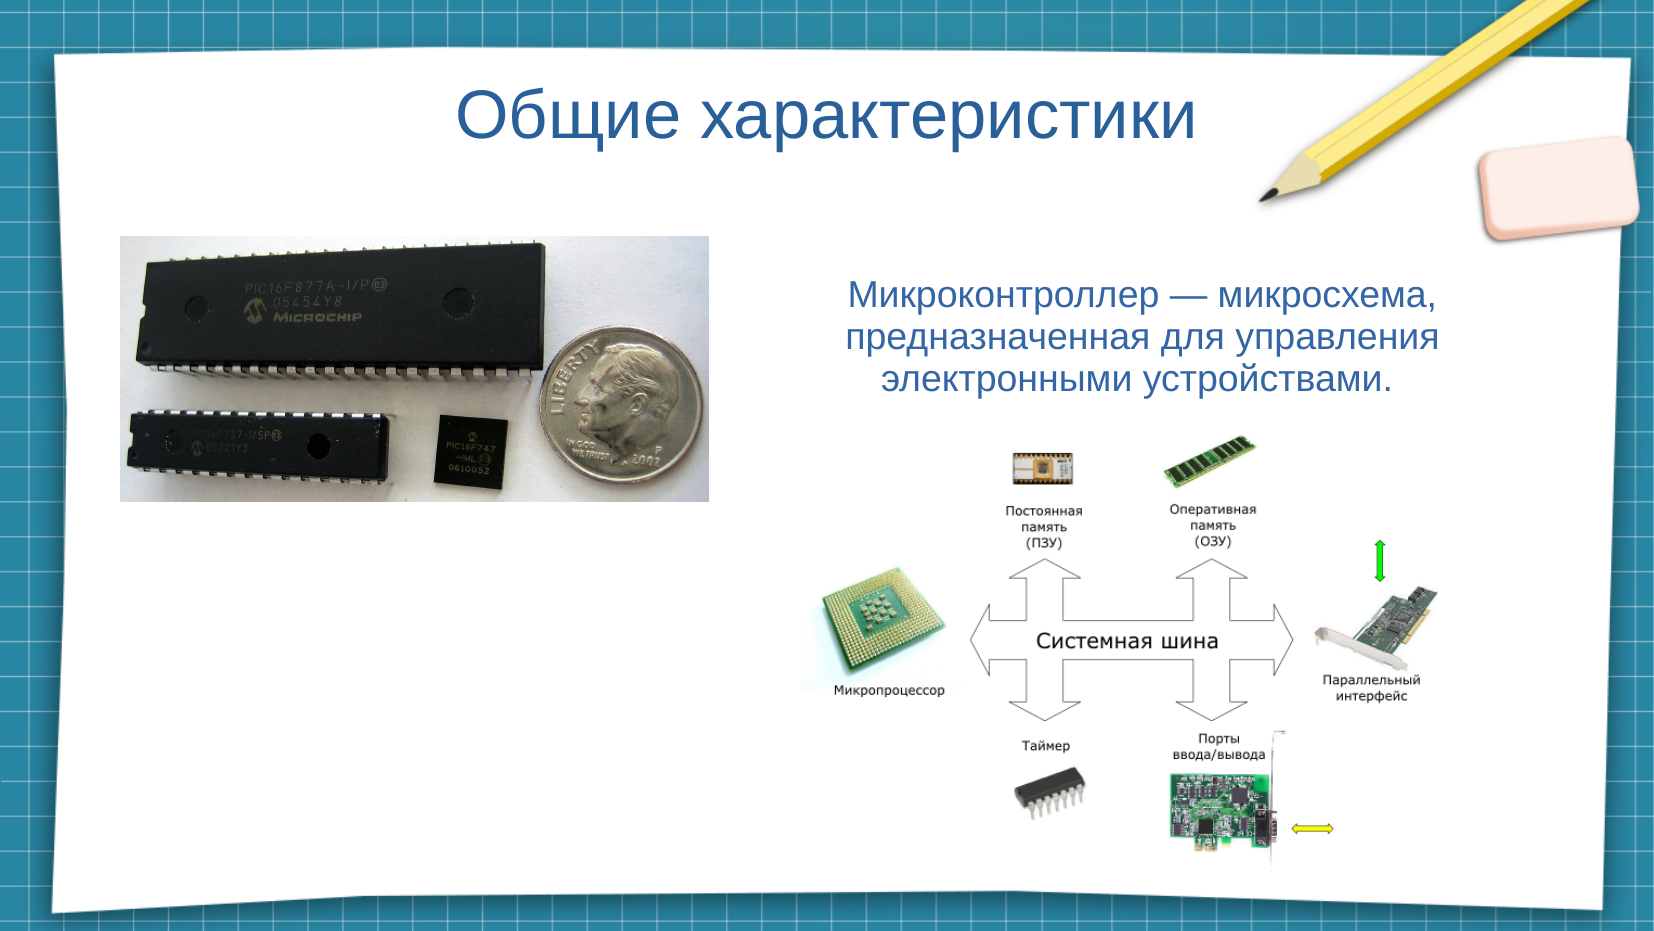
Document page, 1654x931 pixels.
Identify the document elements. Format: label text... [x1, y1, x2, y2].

title Общие характеристики [82, 37, 1571, 193]
text_box Микроконтроллер — микросхема, предназначенная для управления электронными устройствами. [820, 265, 1506, 407]
picture [0, 0, 1654, 931]
